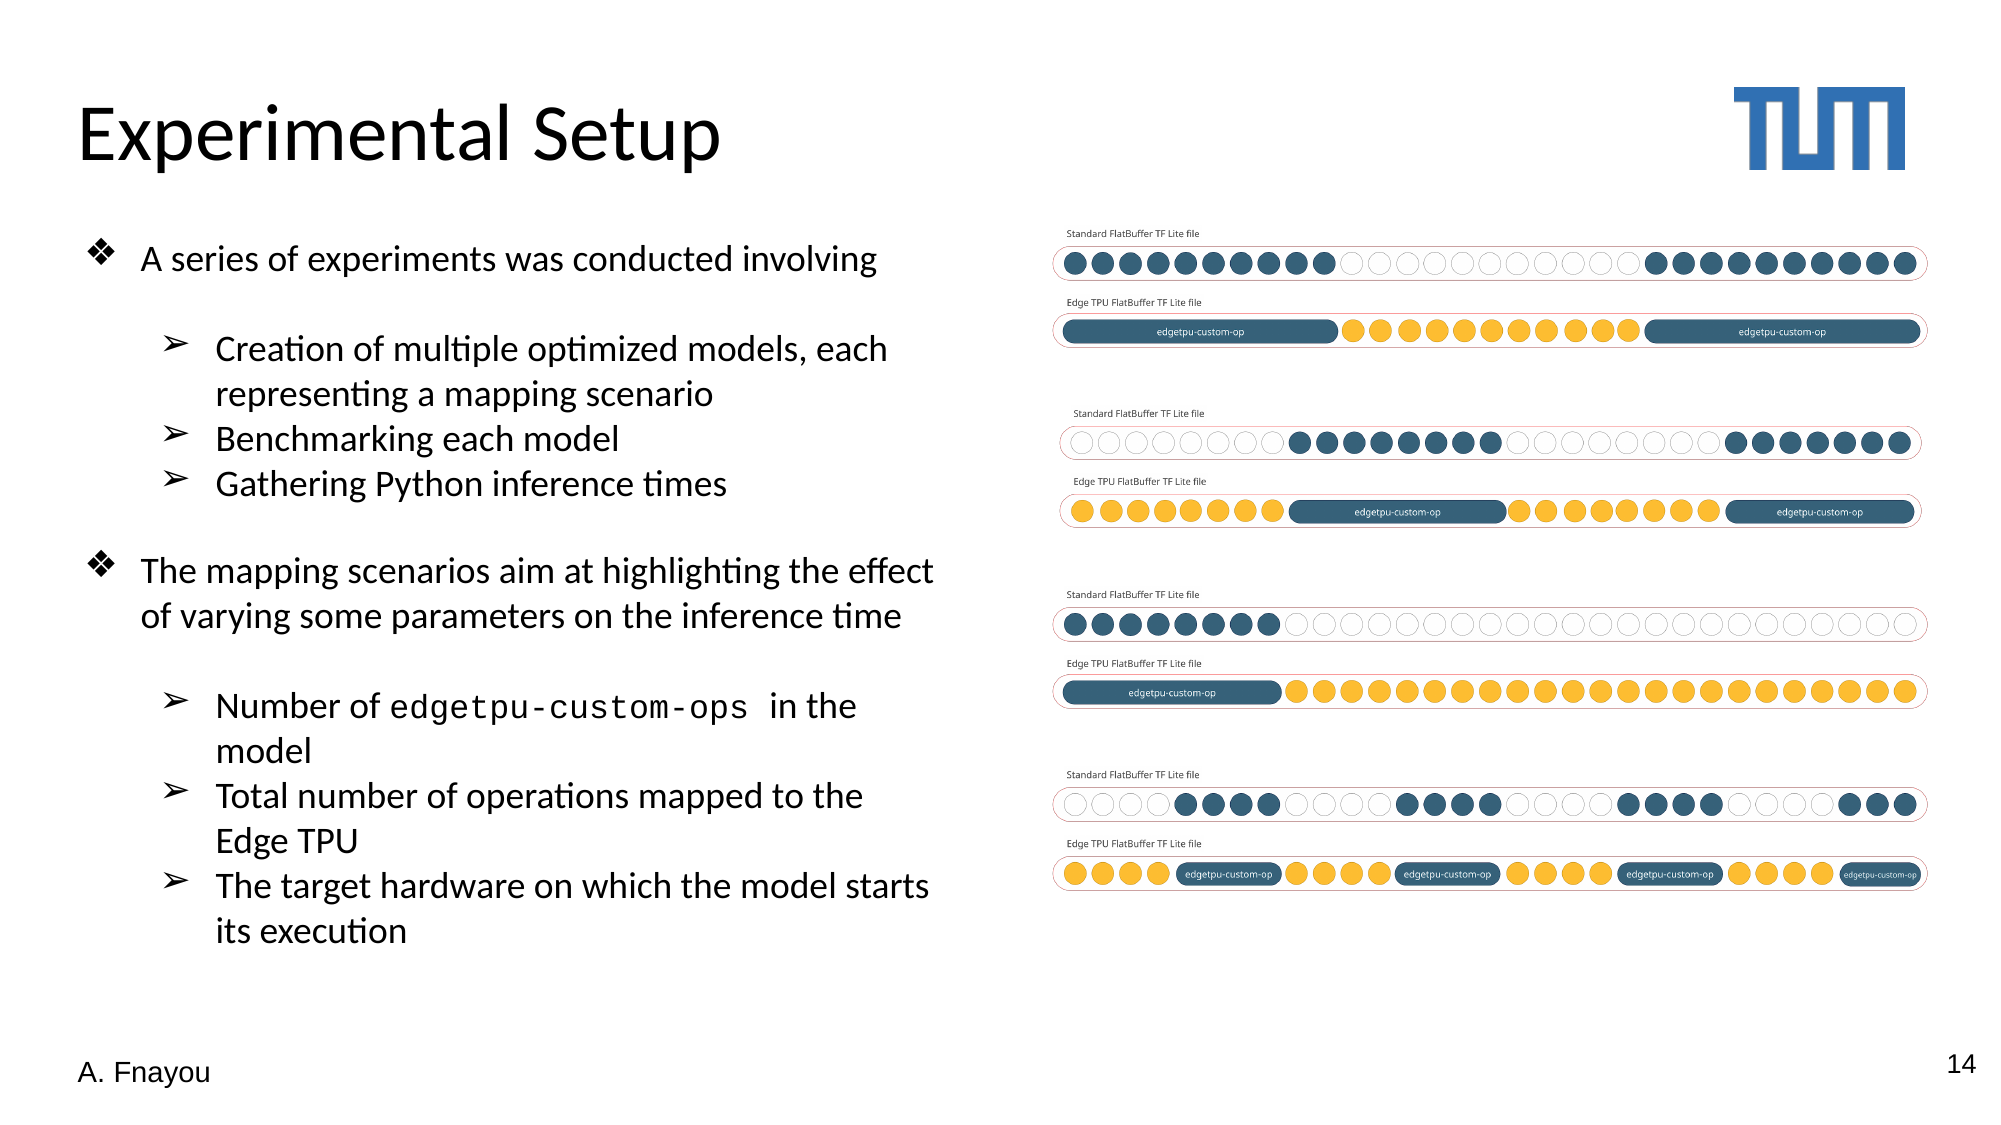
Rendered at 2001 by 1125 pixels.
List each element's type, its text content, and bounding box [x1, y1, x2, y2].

text_box The mapping scenarios aim at highlighting the effect of varying some parameters on the inference time Number of edgetpu-custom-ops in the model Total number of operations mapped to the Edge TPU The target hardware on which the model starts its execution [50, 530, 952, 966]
slide_number <number> [1871, 1038, 1992, 1125]
picture [1049, 762, 1931, 894]
picture [1049, 582, 1931, 712]
picture [1734, 87, 1905, 170]
picture [1056, 401, 1925, 531]
text_box Experimental Setup [62, 64, 1698, 192]
text_box A. Fnayou [62, 1038, 233, 1104]
picture [1049, 221, 1931, 351]
text_box A series of experiments was conducted involving Creation of multiple optimized models, each representing a mapping scenario Benchmarking each model Gathering Python inference times [50, 218, 1093, 564]
